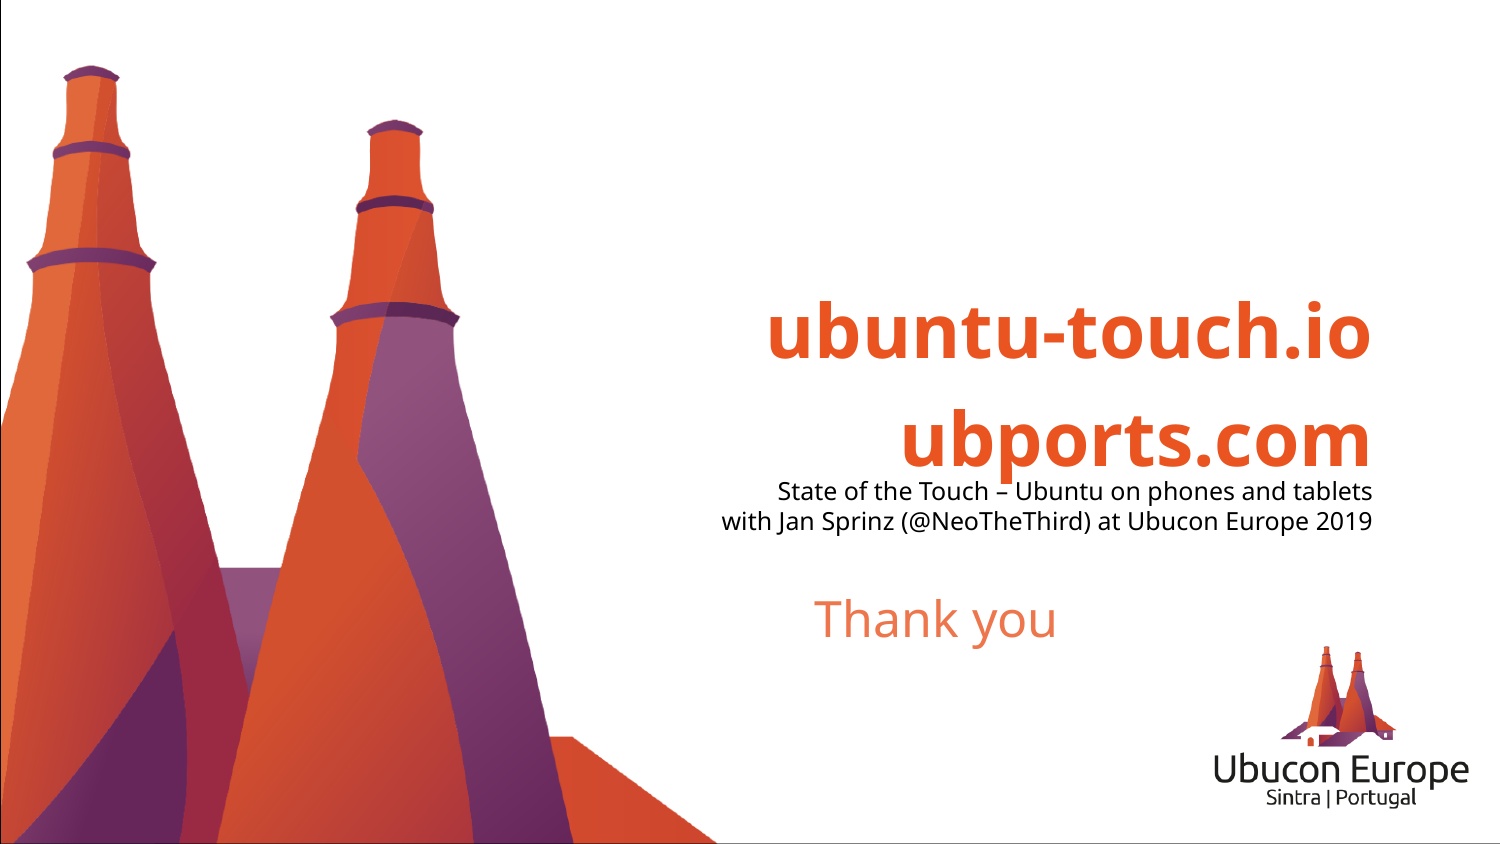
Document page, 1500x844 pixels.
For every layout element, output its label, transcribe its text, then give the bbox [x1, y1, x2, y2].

picture [0, 0, 1500, 844]
title ubuntu-touch.io ubports.com [500, 155, 1374, 437]
subtitle State of the Touch – Ubuntu on phones and tablets with Jan Sprinz (@NeoTheThird) at Ubucon Europe 2019 [500, 437, 1374, 573]
